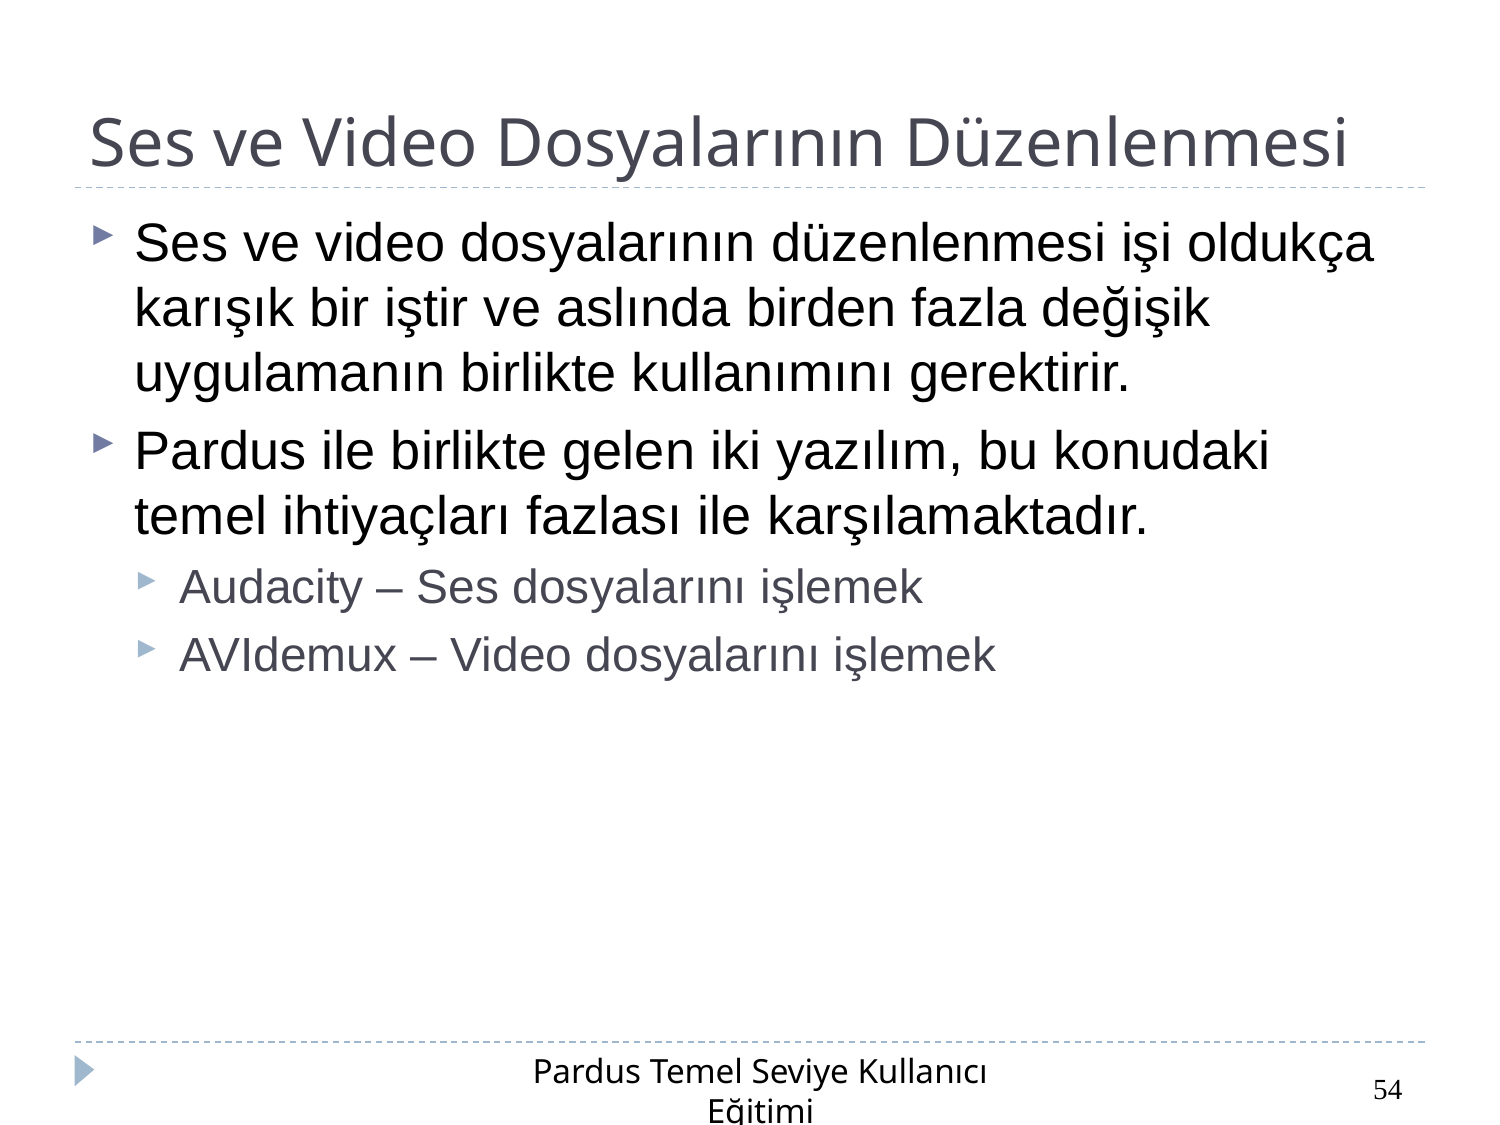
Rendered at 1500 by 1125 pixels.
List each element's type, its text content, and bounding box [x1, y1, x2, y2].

title Ses ve Video Dosyalarının Düzenlenmesi [75, 24, 1425, 188]
list Ses ve video dosyalarının düzenlenmesi işi oldukça karışık bir iştir ve aslında birden fazla değişik uygulamanın birlikte kullanımını gerektirir. Pardus ile birlikte gelen iki yazılım, bu konudaki temel ihtiyaçları fazlası ile karşılamaktadır. Audacity – Ses dosyalarını işlemek AVIdemux – Video dosyalarını işlemek [75, 200, 1425, 1010]
